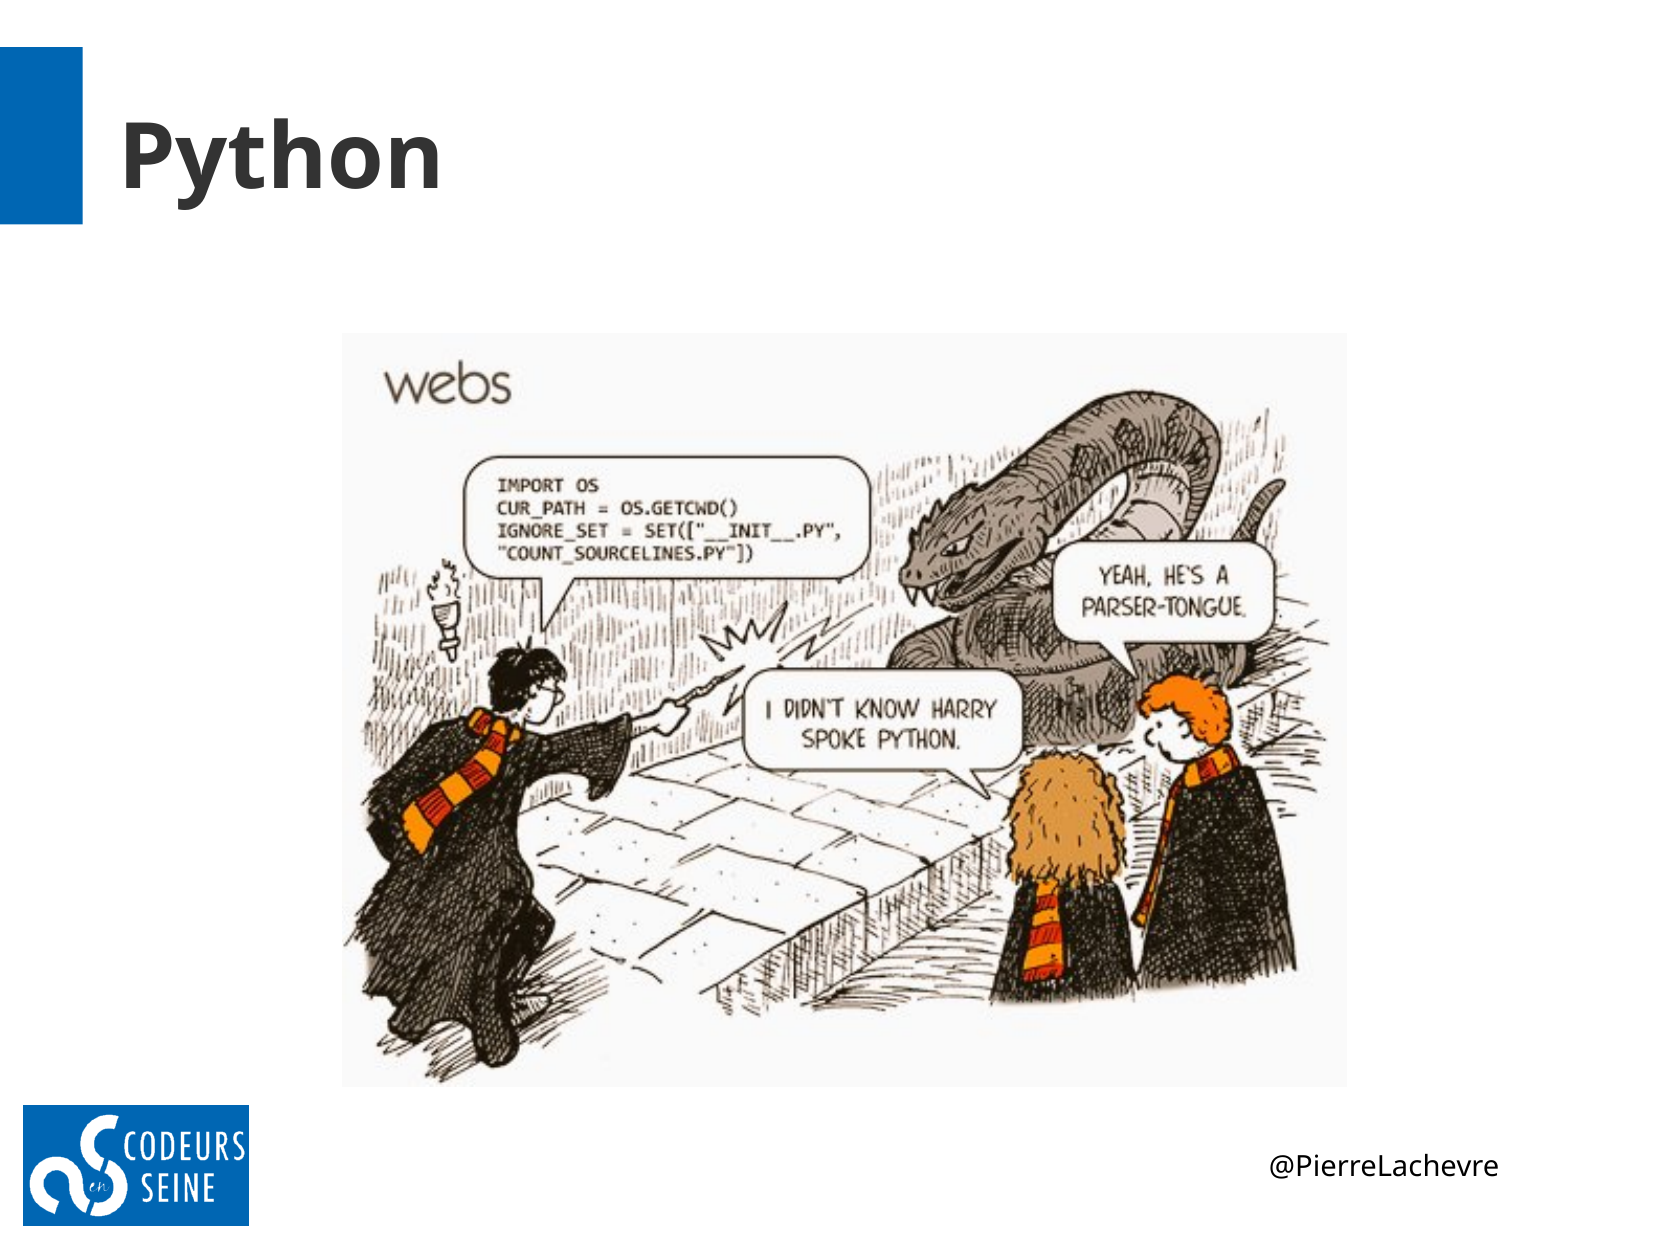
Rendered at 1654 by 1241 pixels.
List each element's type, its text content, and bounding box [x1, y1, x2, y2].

picture [23, 1105, 249, 1226]
picture [342, 333, 1347, 1087]
title Python [118, 49, 1571, 257]
